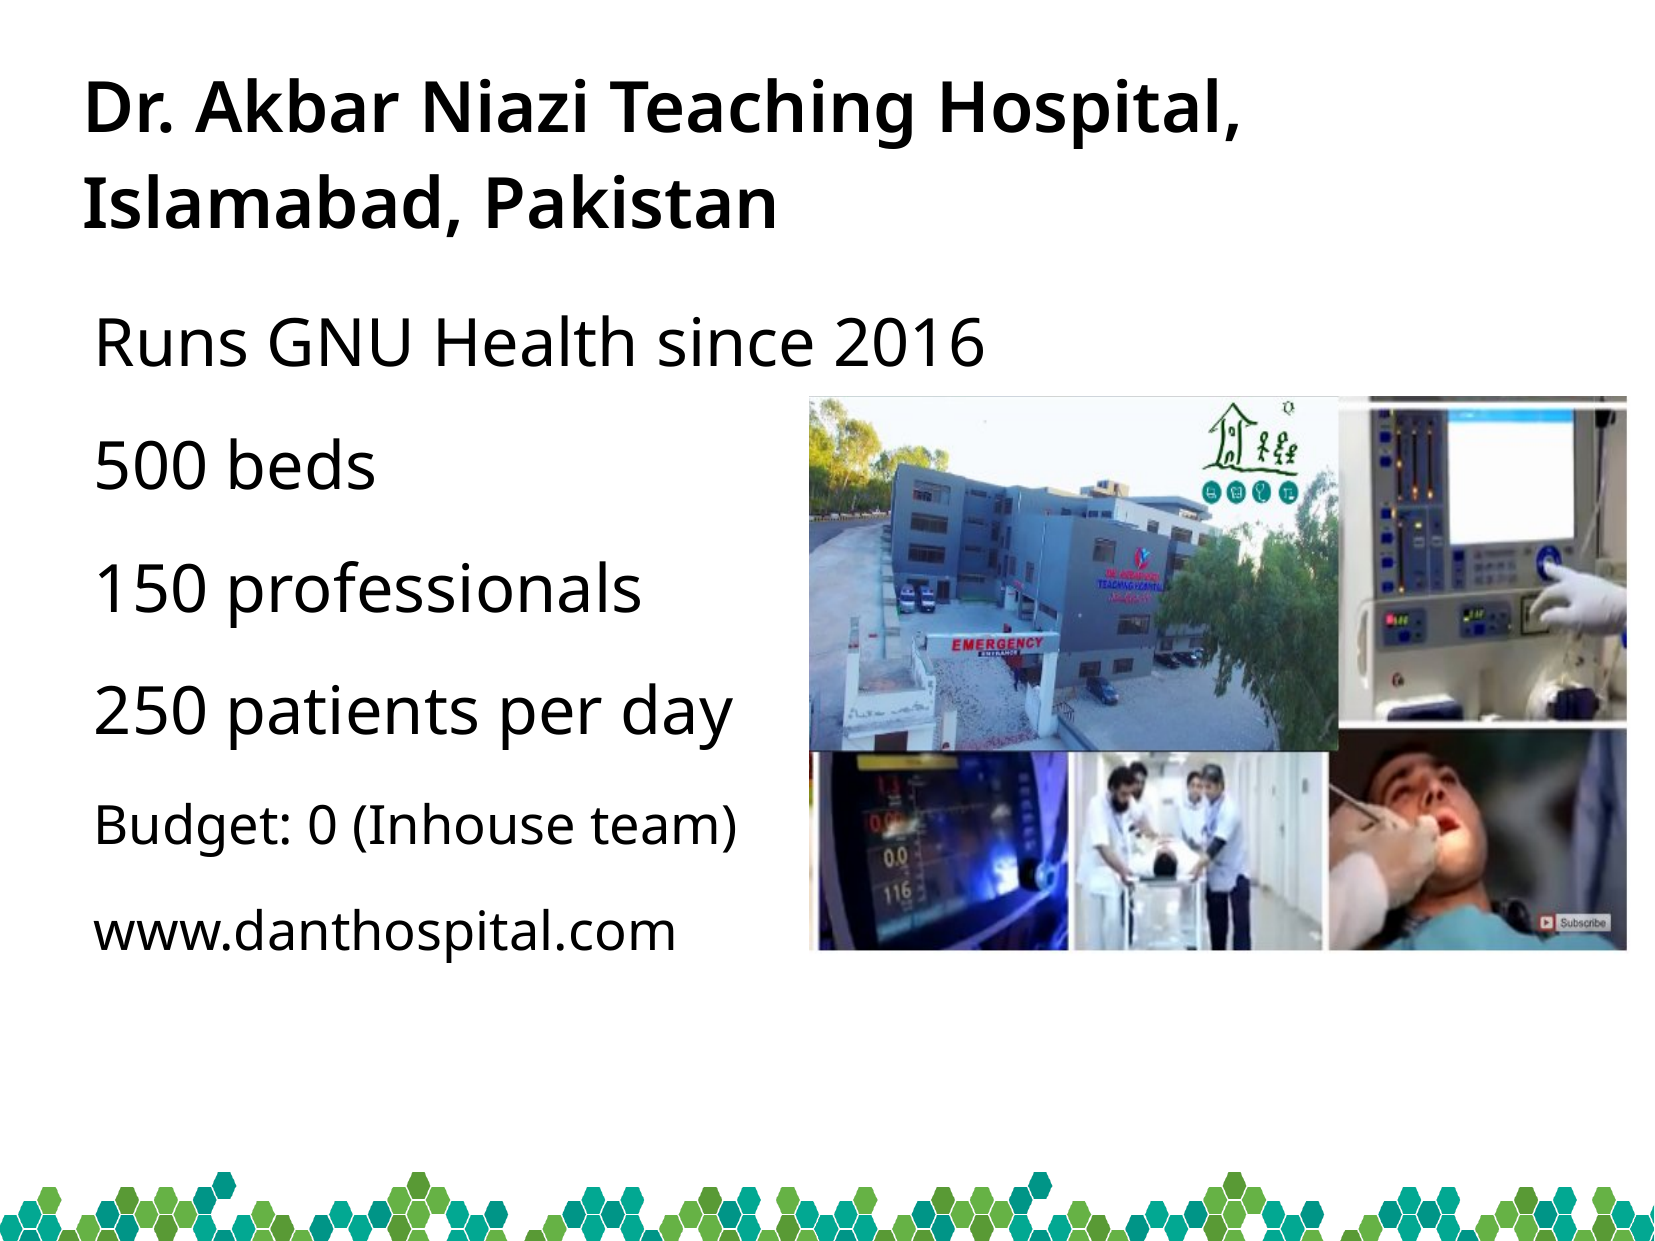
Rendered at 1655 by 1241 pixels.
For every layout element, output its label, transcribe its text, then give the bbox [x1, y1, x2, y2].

picture [809, 396, 1631, 957]
list Runs GNU Health since 2016 500 beds 150 professionals 250 patients per day Budget: 0 (Inhouse team) www.danthospital.com [93, 295, 1609, 1116]
picture [0, 1161, 1655, 1241]
title Dr. Akbar Niazi Teaching Hospital, Islamabad, Pakistan [82, 34, 1572, 272]
